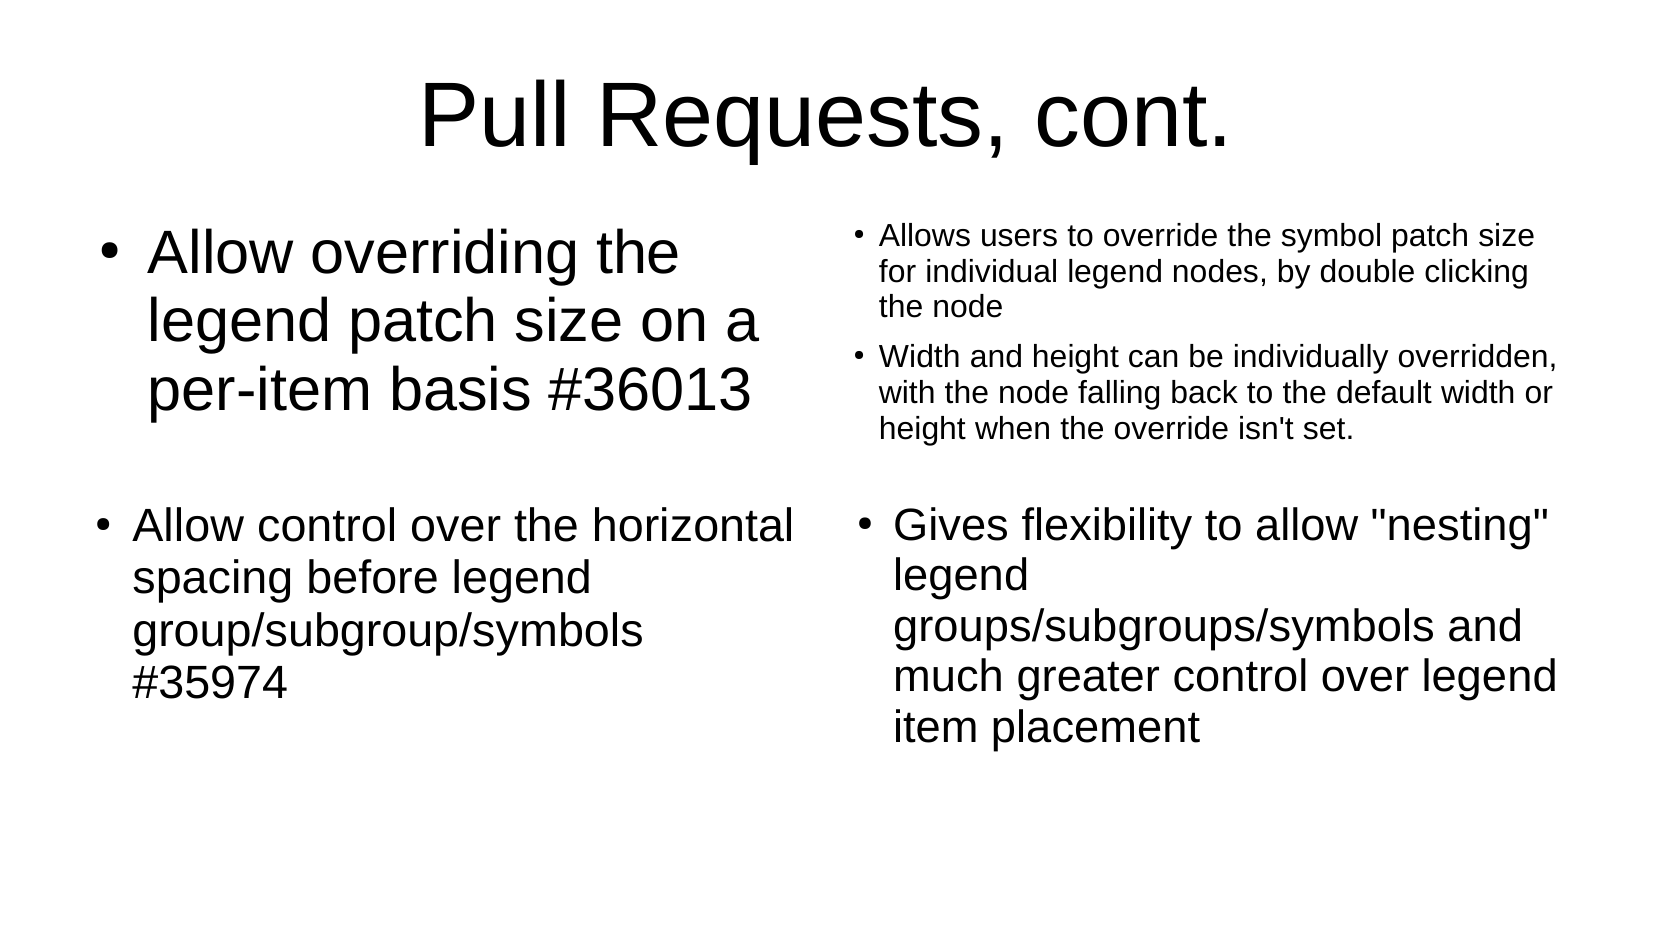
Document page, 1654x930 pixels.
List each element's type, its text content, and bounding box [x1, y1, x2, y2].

list Allow control over the horizontal spacing before legend group/subgroup/symbols #35974 [82, 499, 809, 757]
list Allows users to override the symbol patch size for individual legend nodes, by double clicking the node Width and height can be individually overridden, with the node falling back to the default width or height when the override isn't set. [844, 217, 1571, 475]
title Pull Requests, cont. [82, 37, 1571, 193]
list Allow overriding the legend patch size on a per-item basis #36013 [82, 217, 809, 475]
list Gives flexibility to allow "nesting" legend groups/subgroups/symbols and much greater control over legend item placement [844, 499, 1571, 757]
